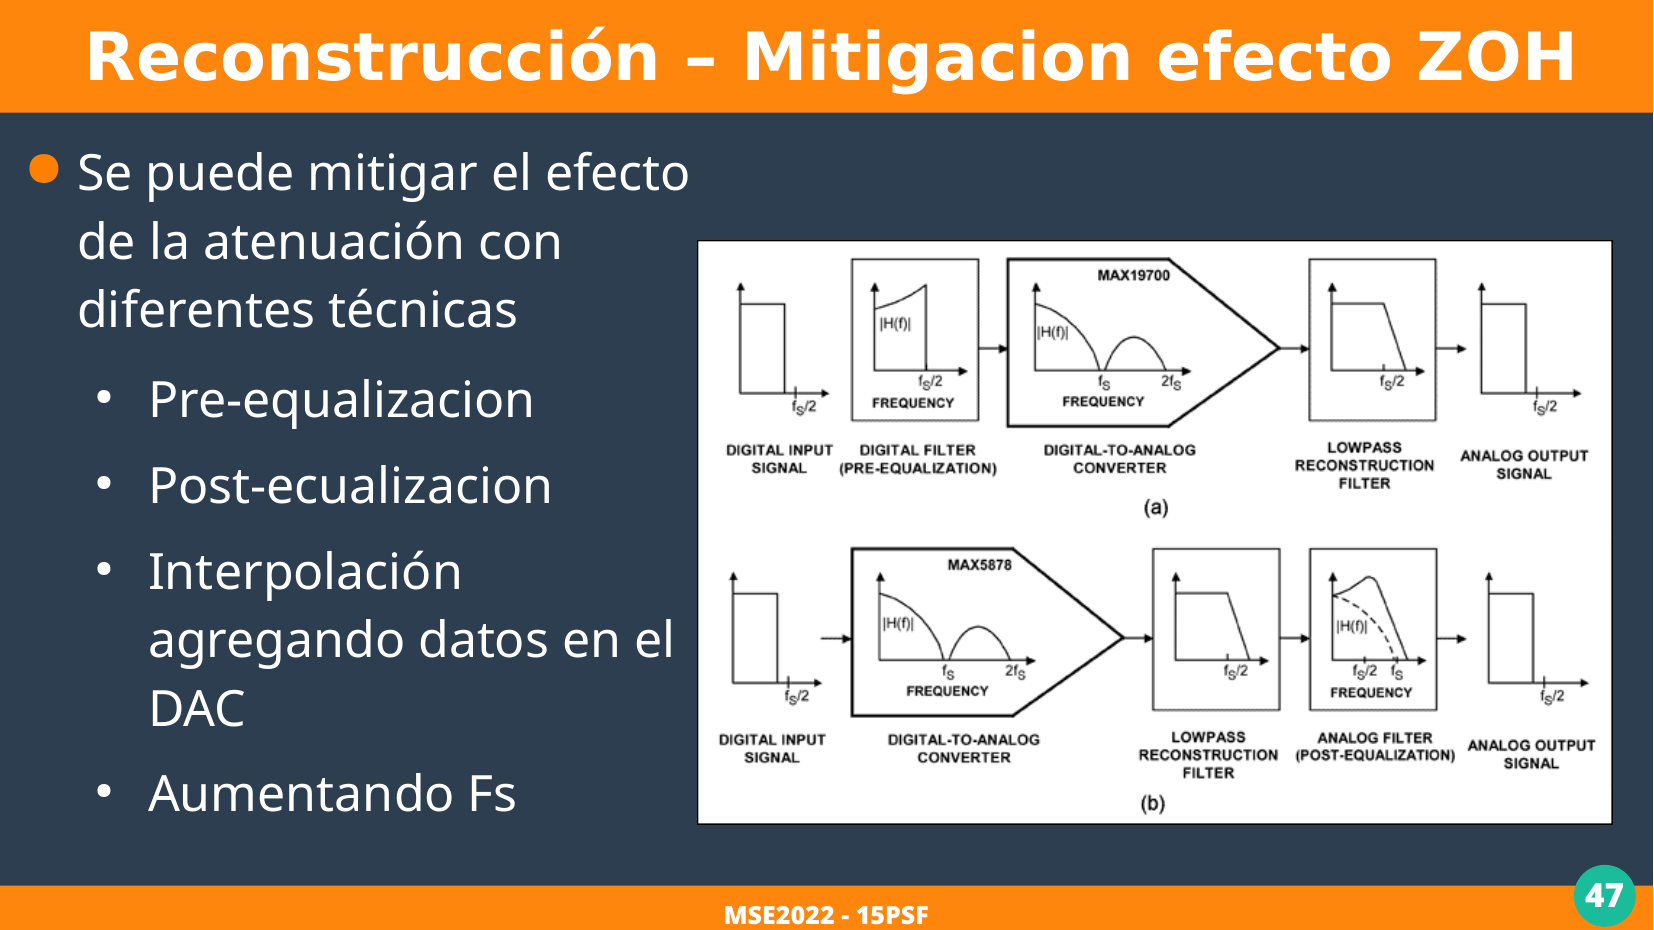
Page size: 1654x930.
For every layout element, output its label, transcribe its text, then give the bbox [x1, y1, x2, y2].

list Se puede mitigar el efecto de la atenuación con diferentes técnicas Pre-equalizacion Post-ecualizacion Interpolación agregando datos en el DAC Aumentando Fs [6, 137, 701, 863]
picture [697, 240, 1613, 826]
text_box Reconstrucción – Mitigacion efecto ZOH [25, 0, 1639, 131]
